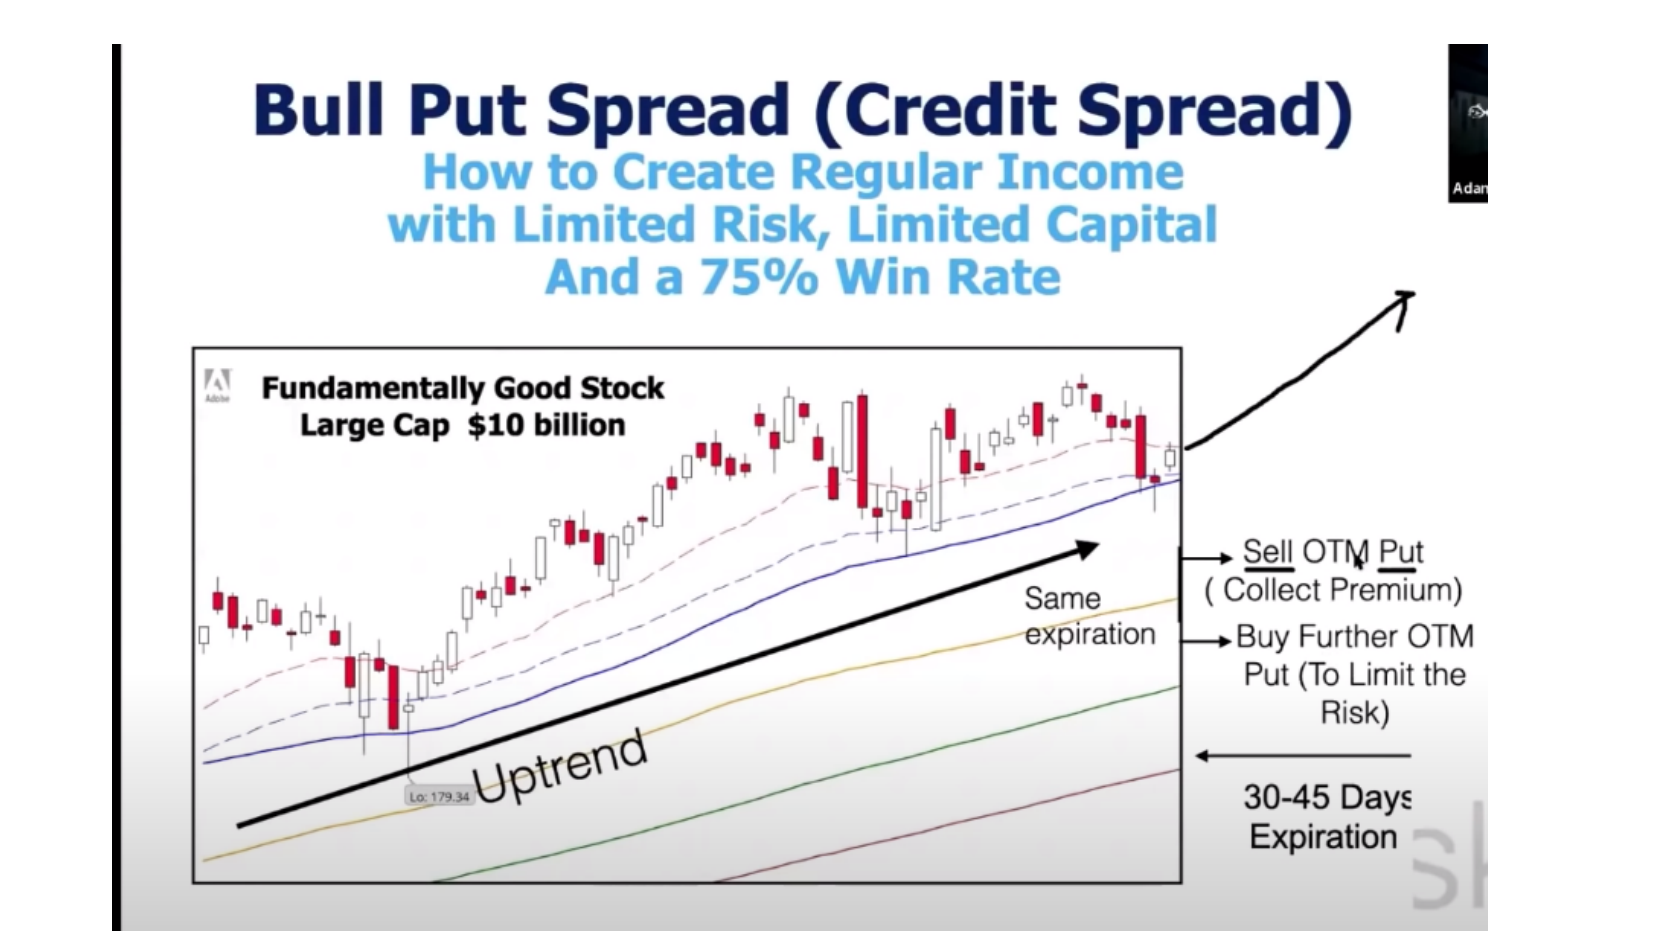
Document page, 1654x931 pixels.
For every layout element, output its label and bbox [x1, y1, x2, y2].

picture [112, 44, 1488, 931]
